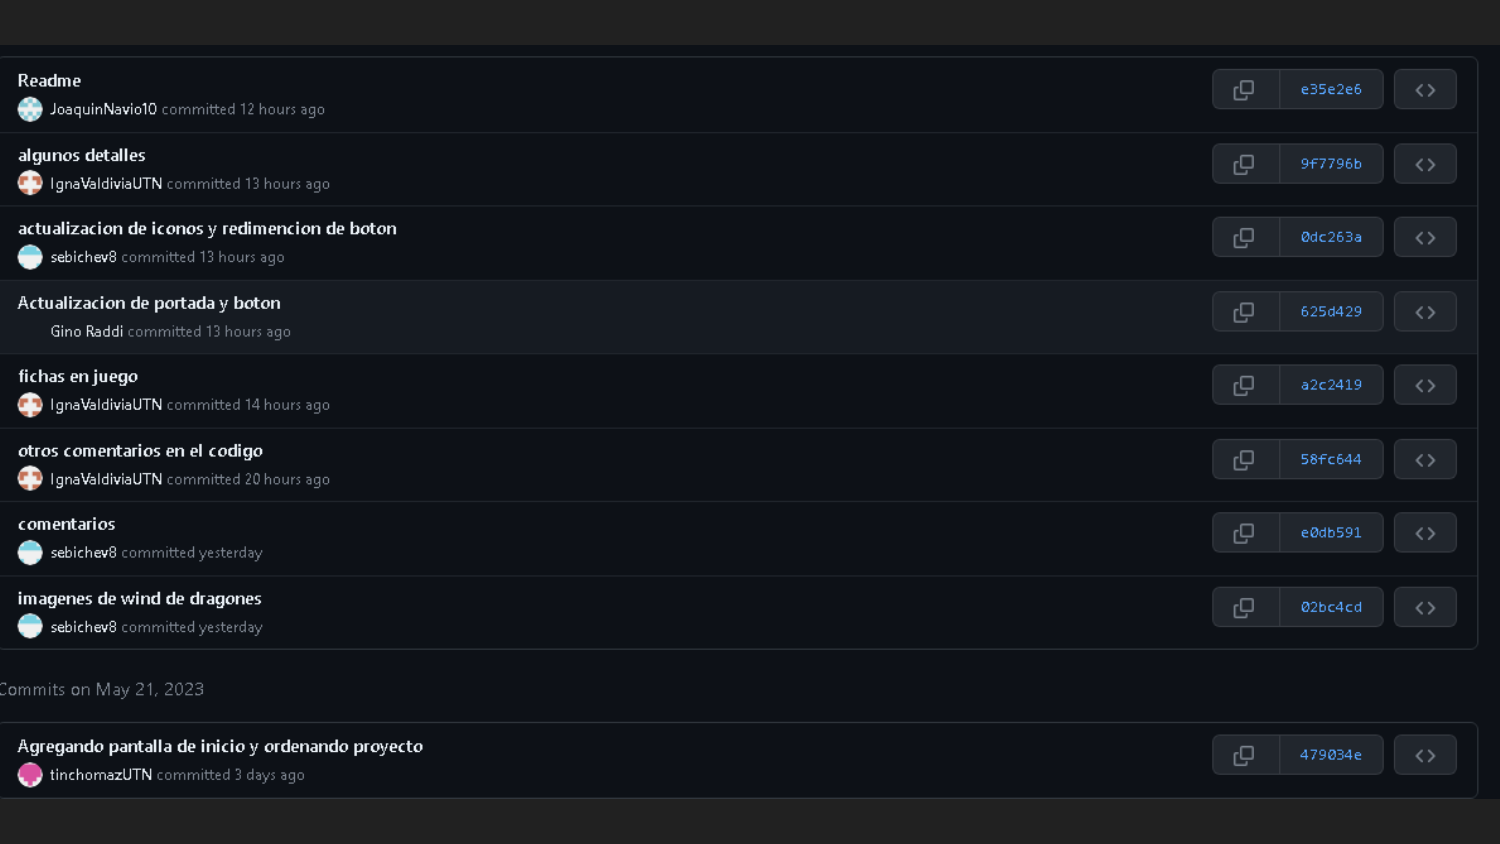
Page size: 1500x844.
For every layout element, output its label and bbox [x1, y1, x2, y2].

picture [0, 45, 1500, 799]
